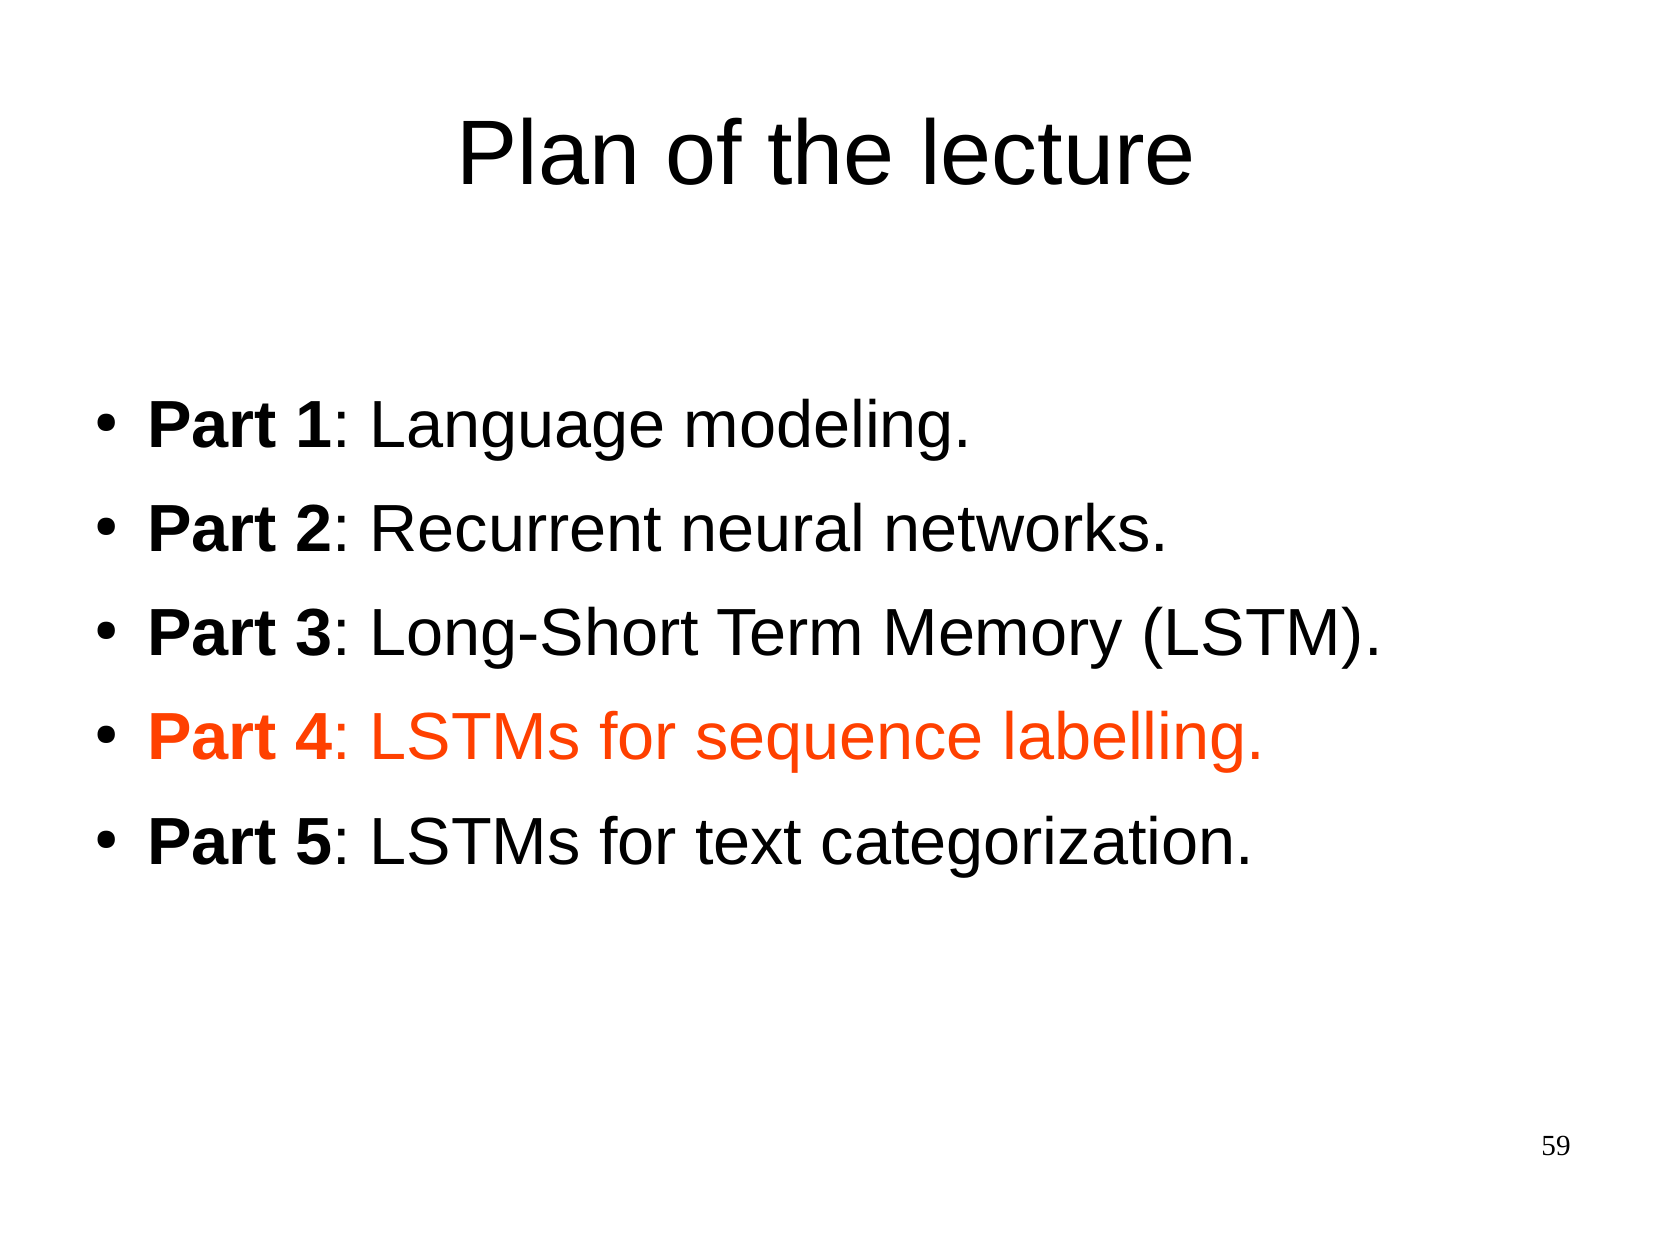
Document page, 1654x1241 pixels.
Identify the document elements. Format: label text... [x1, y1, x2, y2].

list Part 1: Language modeling. Part 2: Recurrent neural networks. Part 3: Long-Short Term Memory (LSTM). Part 4: LSTMs for sequence labelling. Part 5: LSTMs for text categorization. [76, 272, 1565, 993]
title Plan of the lecture [82, 49, 1571, 257]
